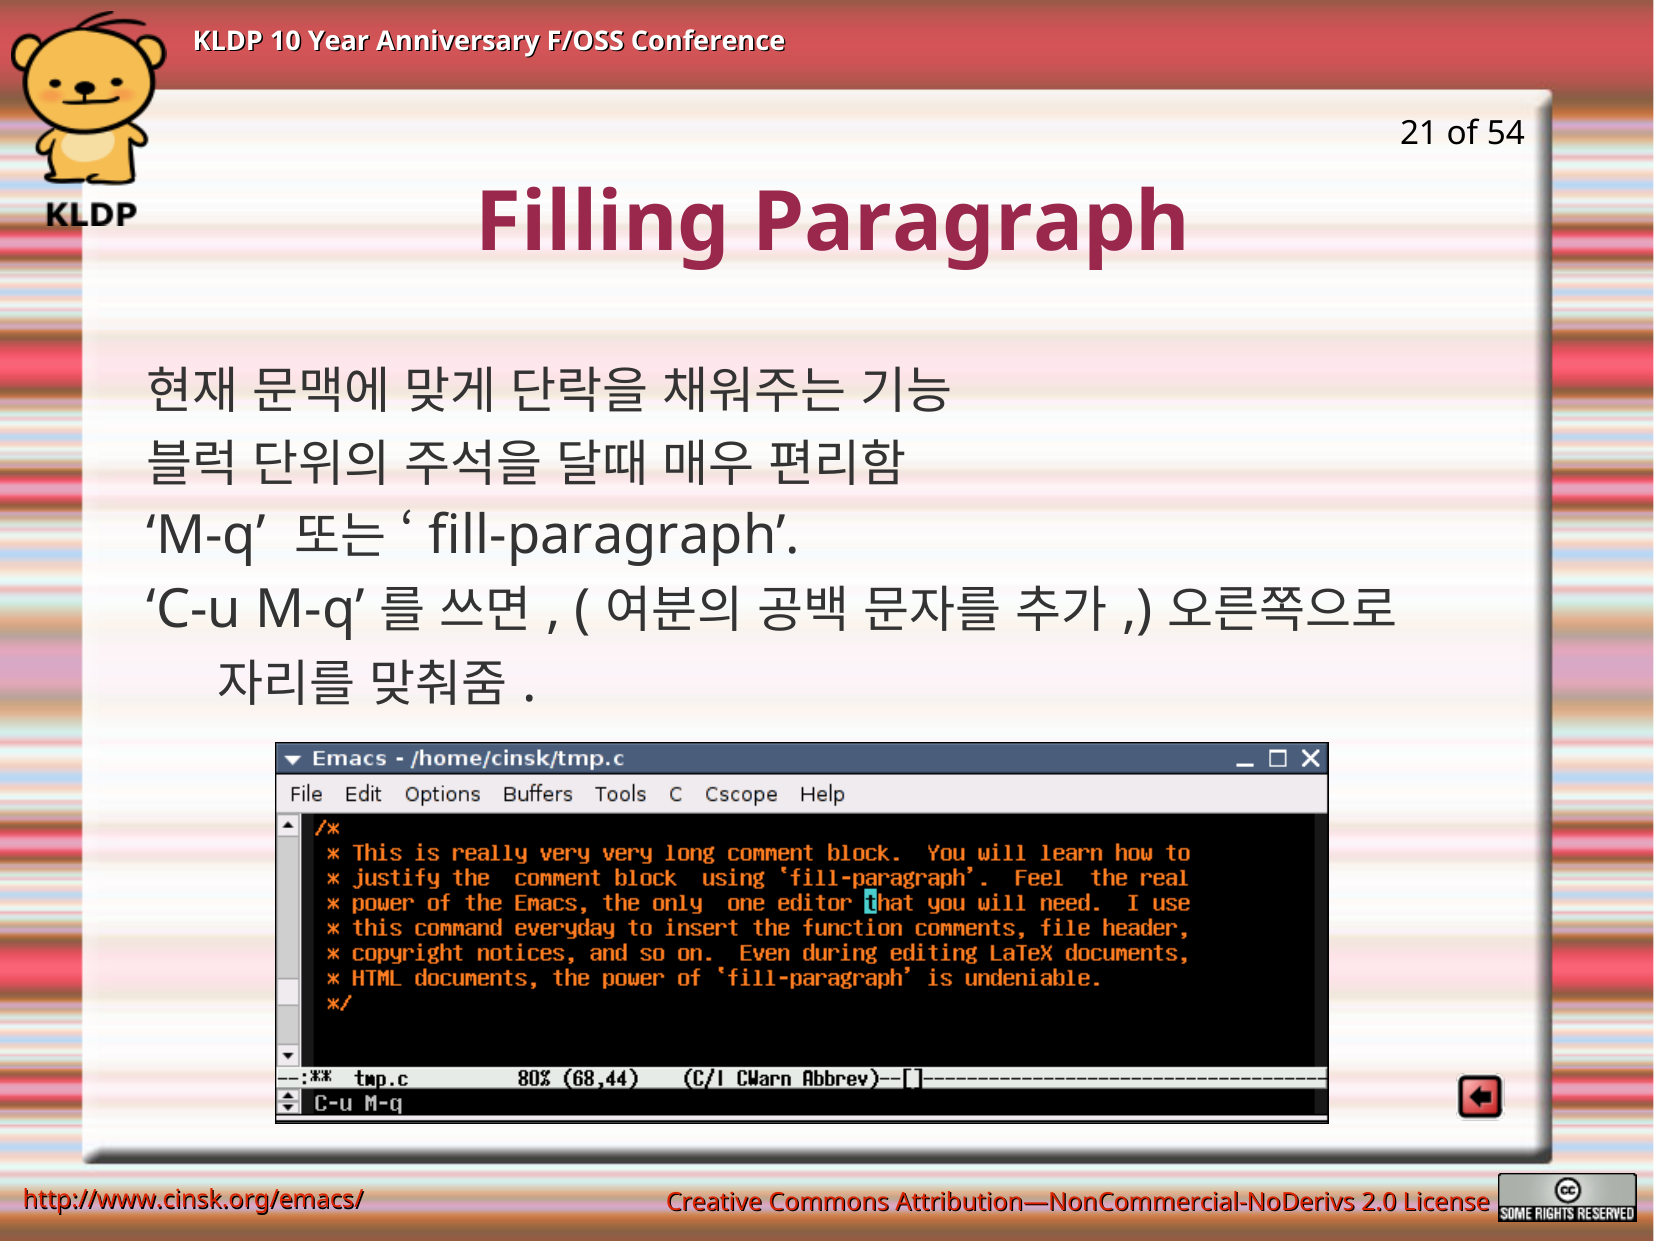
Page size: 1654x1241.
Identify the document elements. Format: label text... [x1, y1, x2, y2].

title Filling Paragraph [121, 114, 1534, 322]
list 현재 문맥에 맞게 단락을 채워주는 기능 블럭 단위의 주석을 달때 매우 편리함 ‘M-q’ 또는 ‘fill-paragraph’. ‘C-u M-q’를 쓰면, (여분의 공백 문자를 추가,)오른쪽으로 자리를 맞춰줌. [134, 350, 1516, 1133]
picture [0, 0, 1654, 1241]
